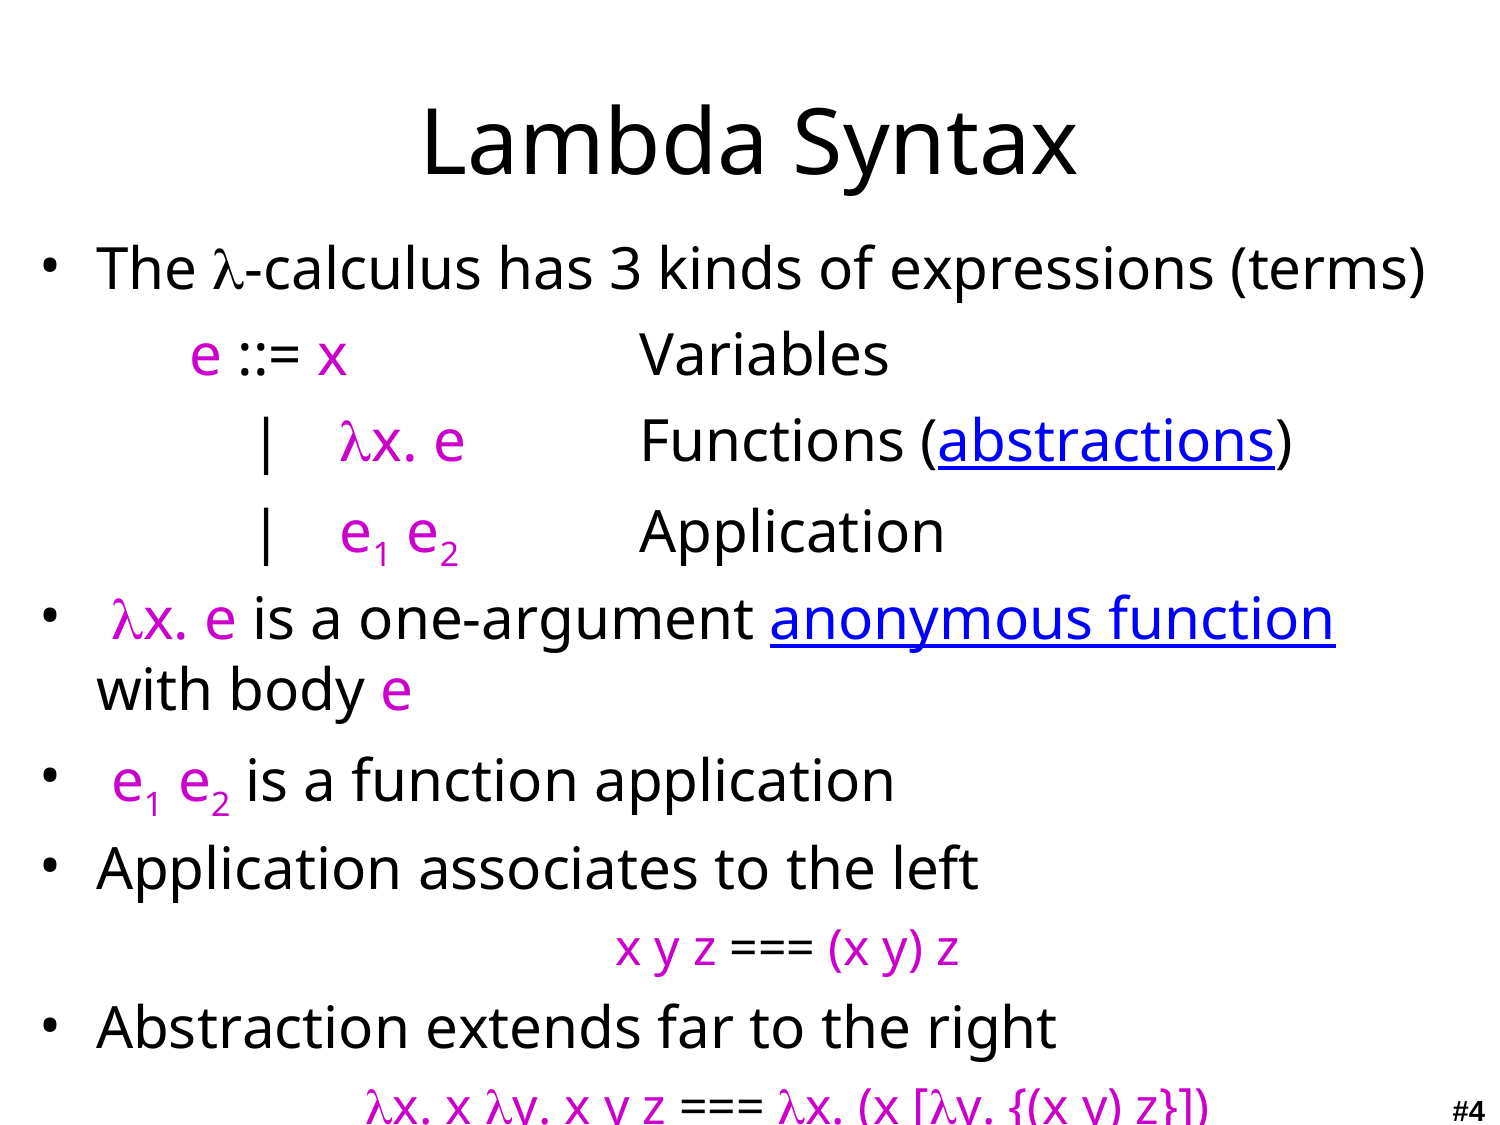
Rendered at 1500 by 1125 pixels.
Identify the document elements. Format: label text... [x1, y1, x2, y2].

title Lambda Syntax [24, 45, 1476, 224]
list The -calculus has 3 kinds of expressions (terms) e ::= x Variables | x. e Functions (abstractions) | e1 e2 Application x. e is a one-argument anonymous function with body e e1 e2 is a function application Application associates to the left x y z === (x y) z Abstraction extends far to the right x. x y. x y z === x. (x [y. {(x y) z}]) [24, 224, 1476, 1063]
